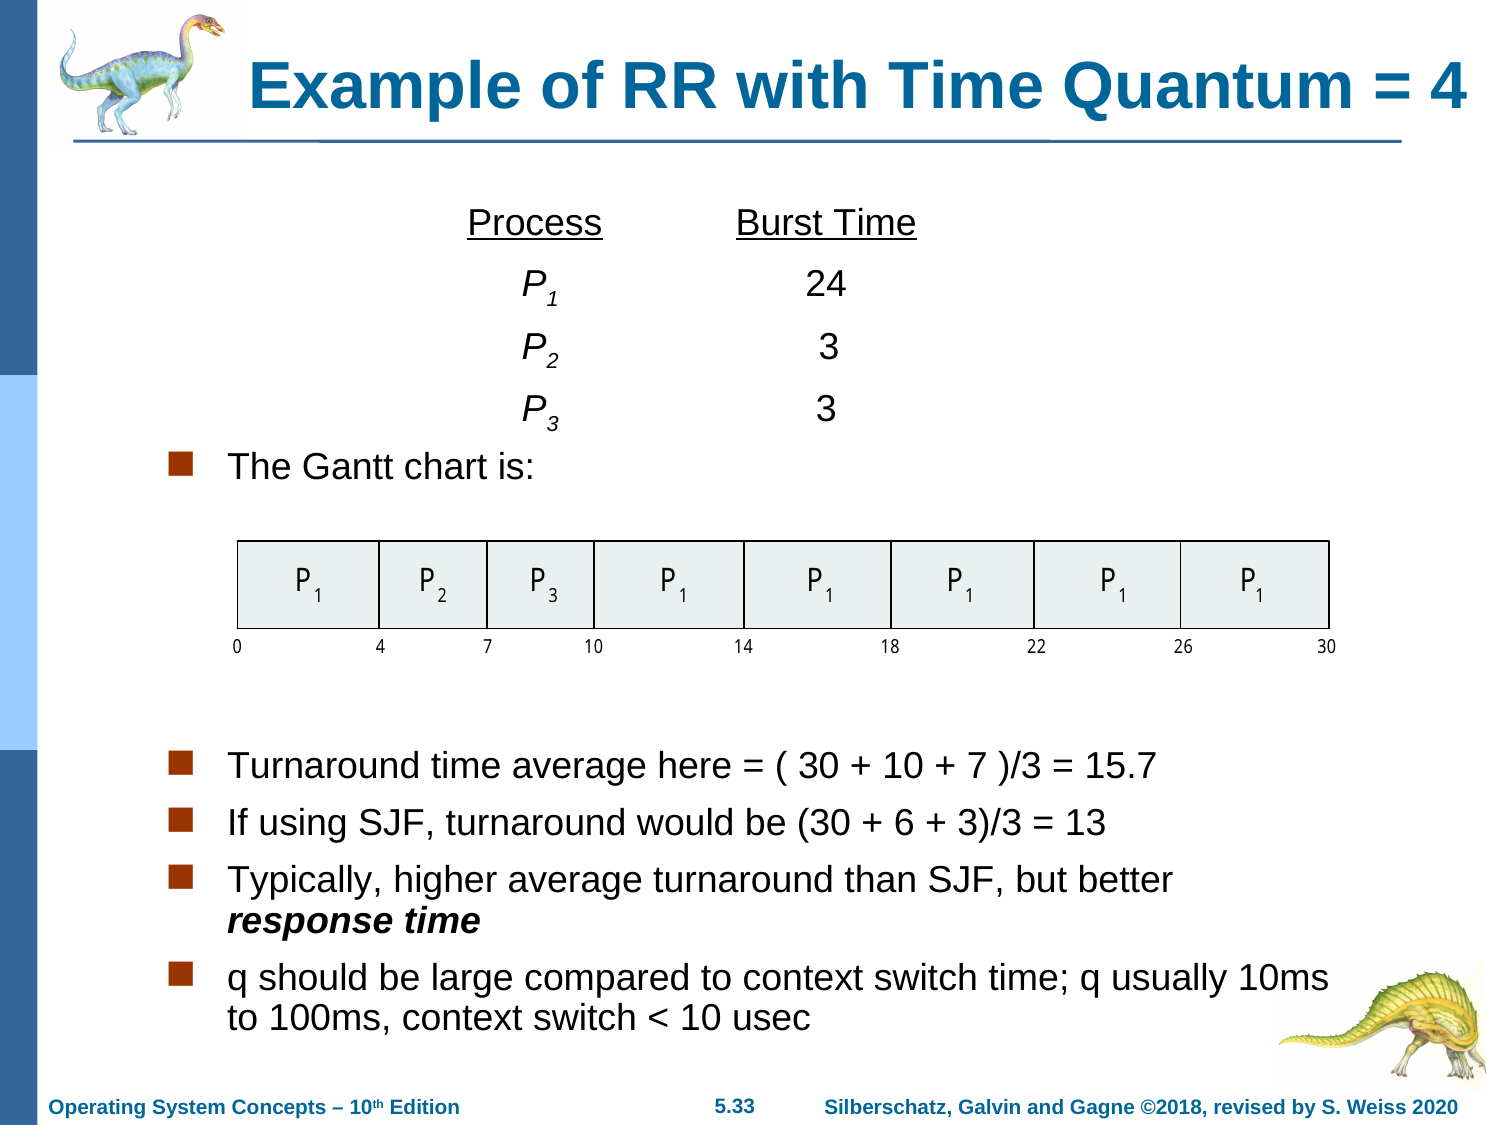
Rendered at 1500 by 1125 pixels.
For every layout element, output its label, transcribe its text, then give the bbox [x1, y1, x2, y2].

picture [229, 529, 1341, 659]
text_box Example of RR with Time Quantum = 4 [222, 22, 1495, 130]
text_box Process Burst Time P1 24 P2 3 P3 3 The Gantt chart is: Turnaround time average here = ( 30 + 10 + 7 )/3 = 15.7 If using SJF, turnaround would be (30 + 6 + 3)/3 = 13 Typically, higher average turnaround than SJF, but better response time q should be large compared to context switch time; q usually 10ms to 100ms, context switch < 10 usec [156, 195, 1363, 932]
picture [46, 0, 243, 149]
picture [1275, 959, 1486, 1090]
picture [1141, 1099, 1149, 1104]
